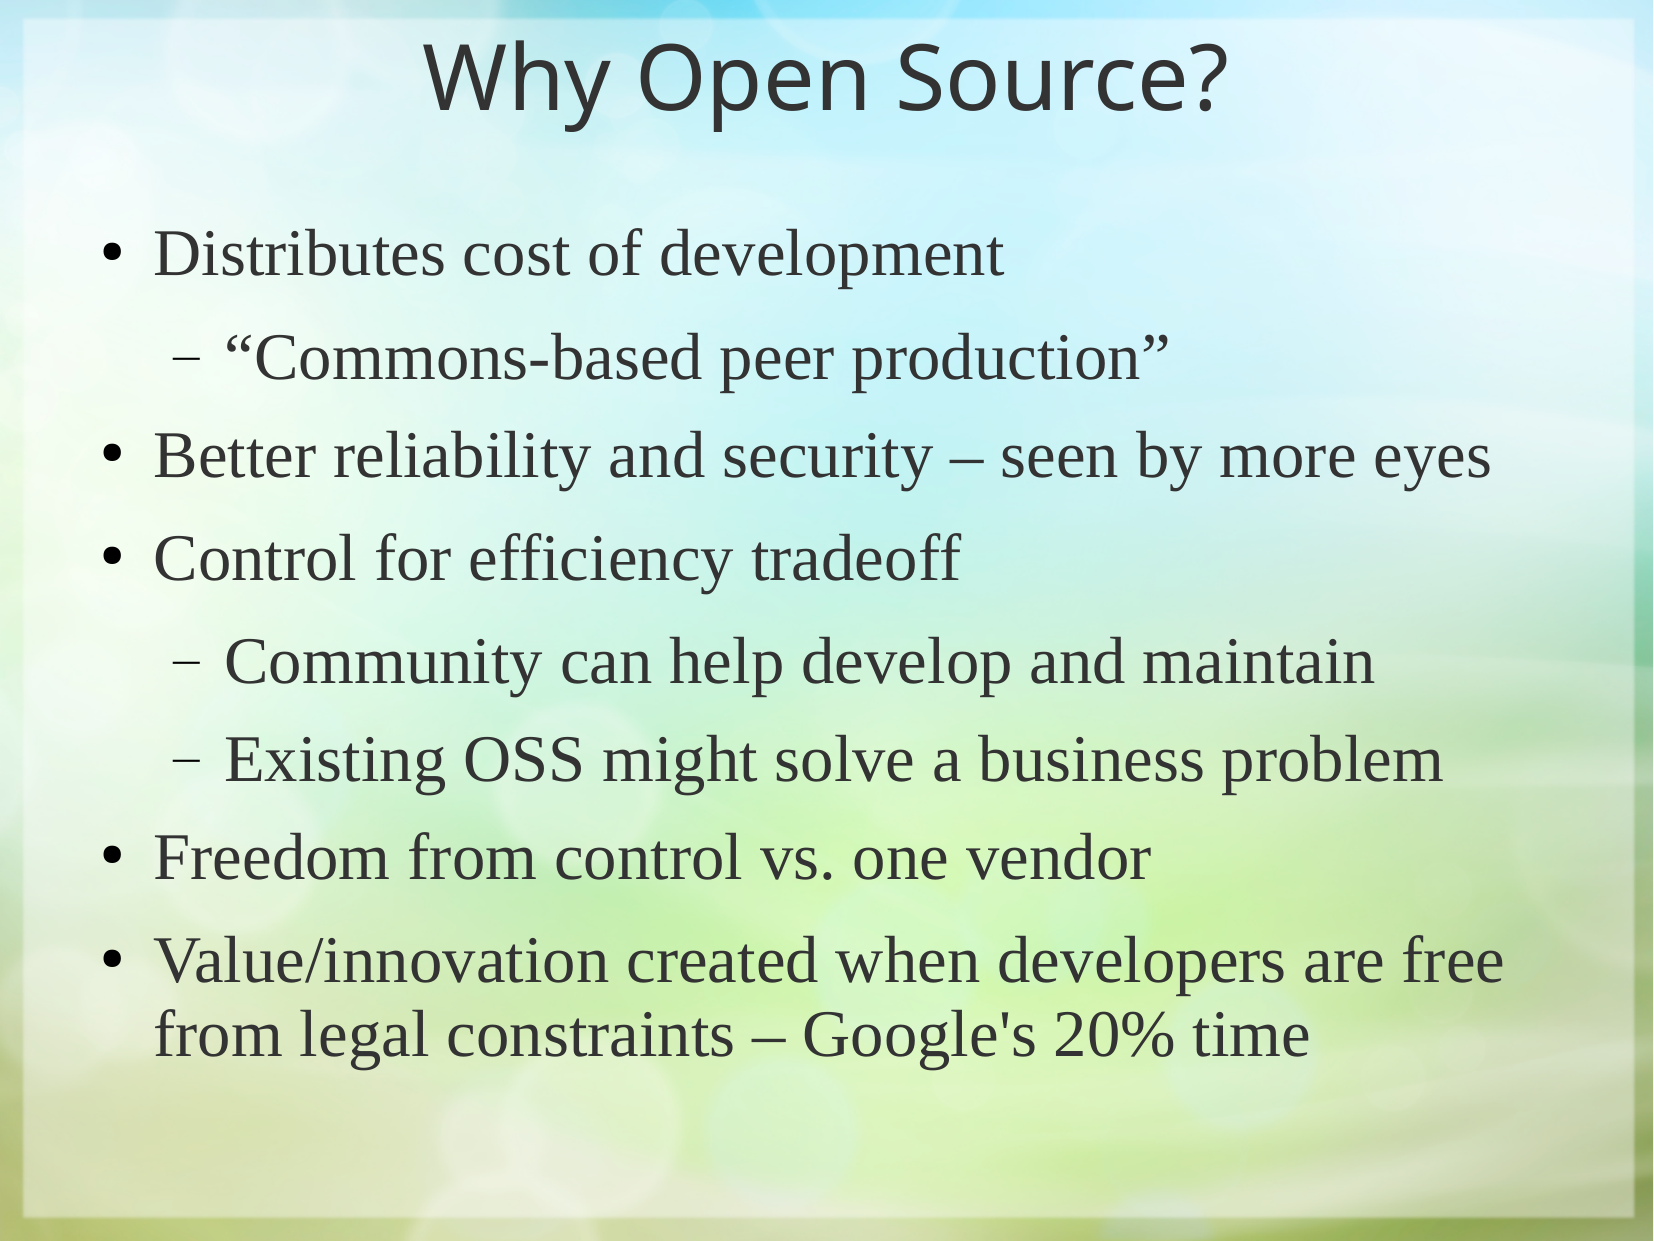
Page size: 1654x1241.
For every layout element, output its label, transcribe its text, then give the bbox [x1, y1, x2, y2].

title Why Open Source? [82, 0, 1571, 151]
list Distributes cost of development “Commons-based peer production” Better reliability and security – seen by more eyes Control for efficiency tradeoff Community can help develop and maintain Existing OSS might solve a business problem Freedom from control vs. one vendor Value/innovation created when developers are free from legal constraints – Google's 20% time [82, 216, 1571, 1072]
picture [0, 0, 1654, 1241]
